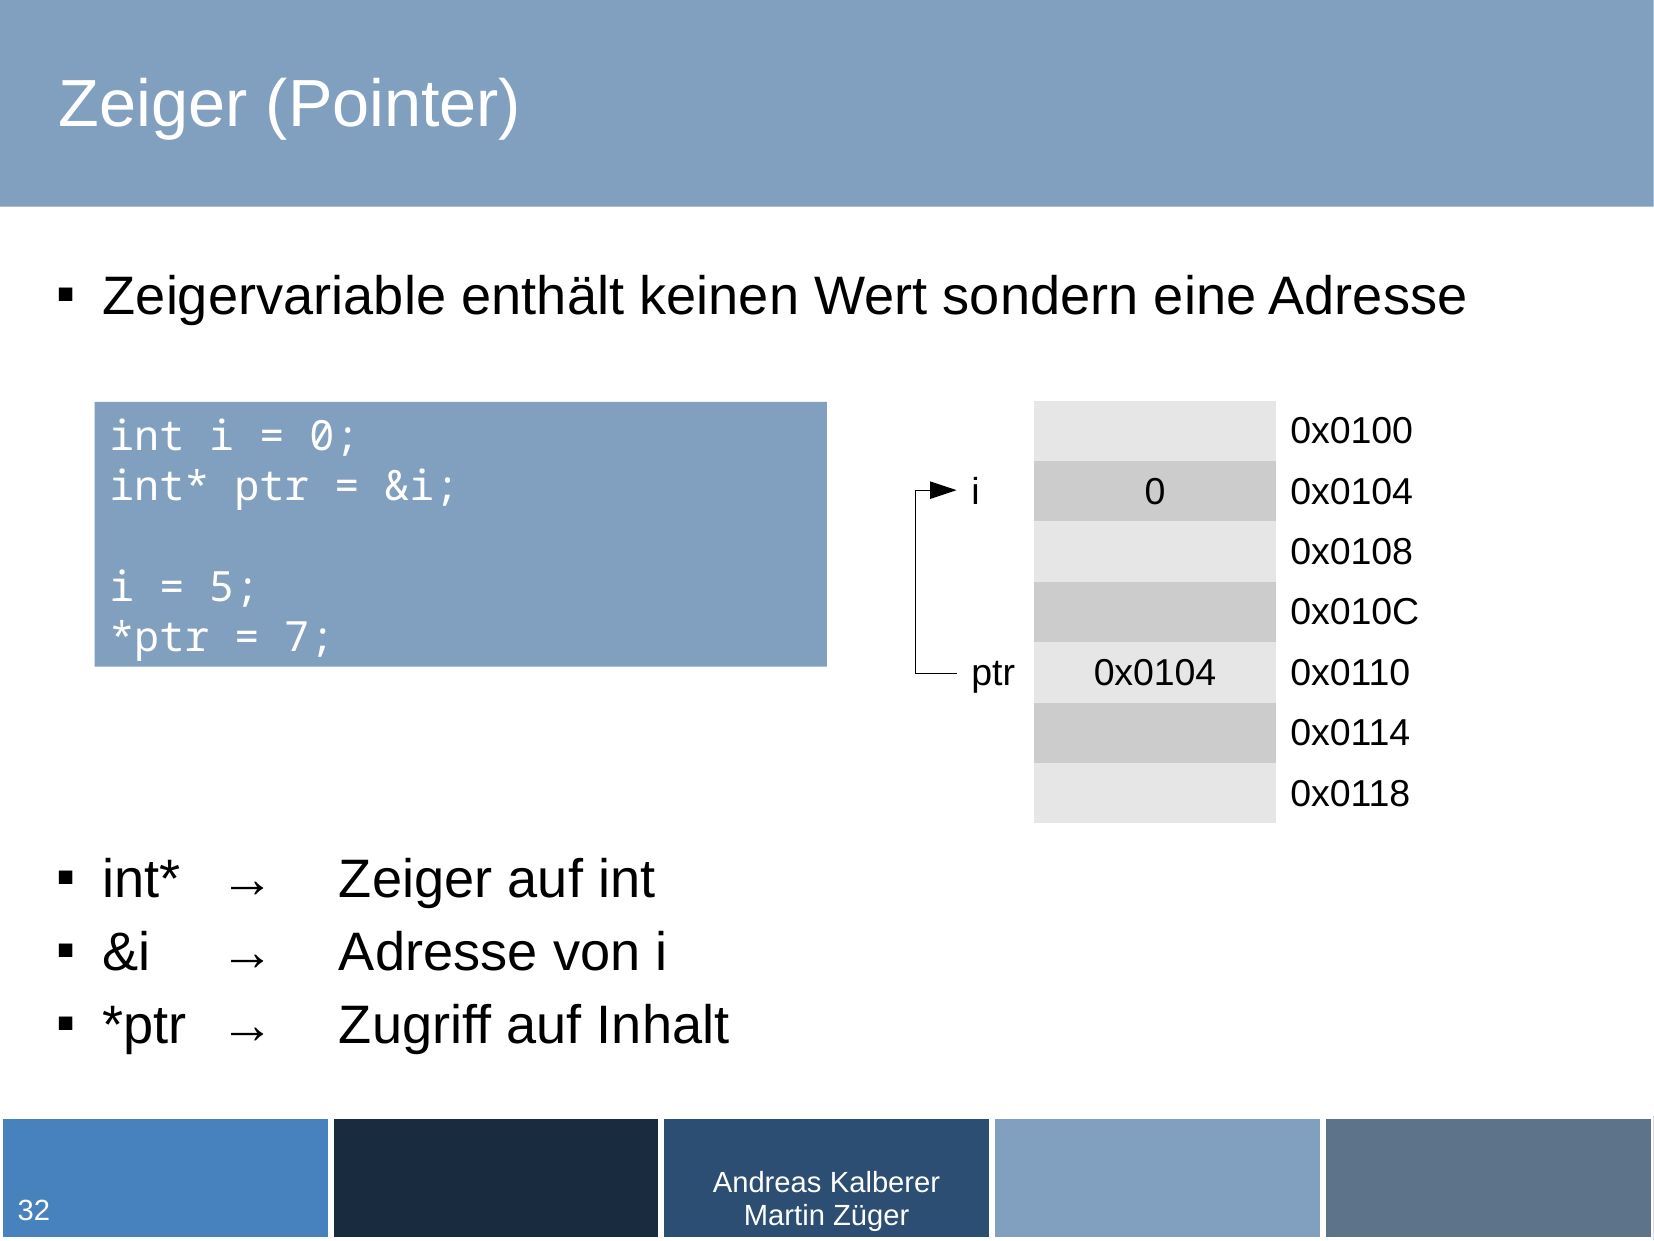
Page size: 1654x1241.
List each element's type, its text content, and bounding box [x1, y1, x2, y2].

table_cell 0 [1034, 461, 1276, 521]
list Zeigervariable enthält keinen Wert sondern eine Adresse int* → Zeiger auf int &i → Adresse von i *ptr → Zugriff auf Inhalt [59, 265, 1595, 1058]
table_header [957, 401, 1034, 461]
table_cell 0x0110 [1276, 642, 1435, 703]
table_cell 0x0114 [1276, 703, 1435, 763]
table_cell 0x0104 [1034, 642, 1276, 703]
text_box int i = 0; int* ptr = &i; i = 5; *ptr = 7; [94, 401, 827, 667]
table_cell [1034, 763, 1276, 823]
table_cell 0x0118 [1276, 763, 1435, 823]
table_cell 0x010C [1276, 582, 1435, 642]
table_cell 0x0108 [1276, 521, 1435, 582]
title Zeiger (Pointer) [59, 29, 1595, 178]
table_header [1034, 401, 1276, 461]
table_cell ptr [957, 642, 1034, 703]
table_cell [1034, 582, 1276, 642]
table_cell [957, 521, 1034, 582]
table_cell i [957, 461, 1034, 521]
table_cell [1034, 521, 1276, 582]
table_header 0x0100 [1276, 401, 1435, 461]
table_cell [957, 582, 1034, 642]
table_cell [1034, 703, 1276, 763]
table_cell [957, 763, 1034, 823]
table_cell 0x0104 [1276, 461, 1435, 521]
table_cell [957, 703, 1034, 763]
